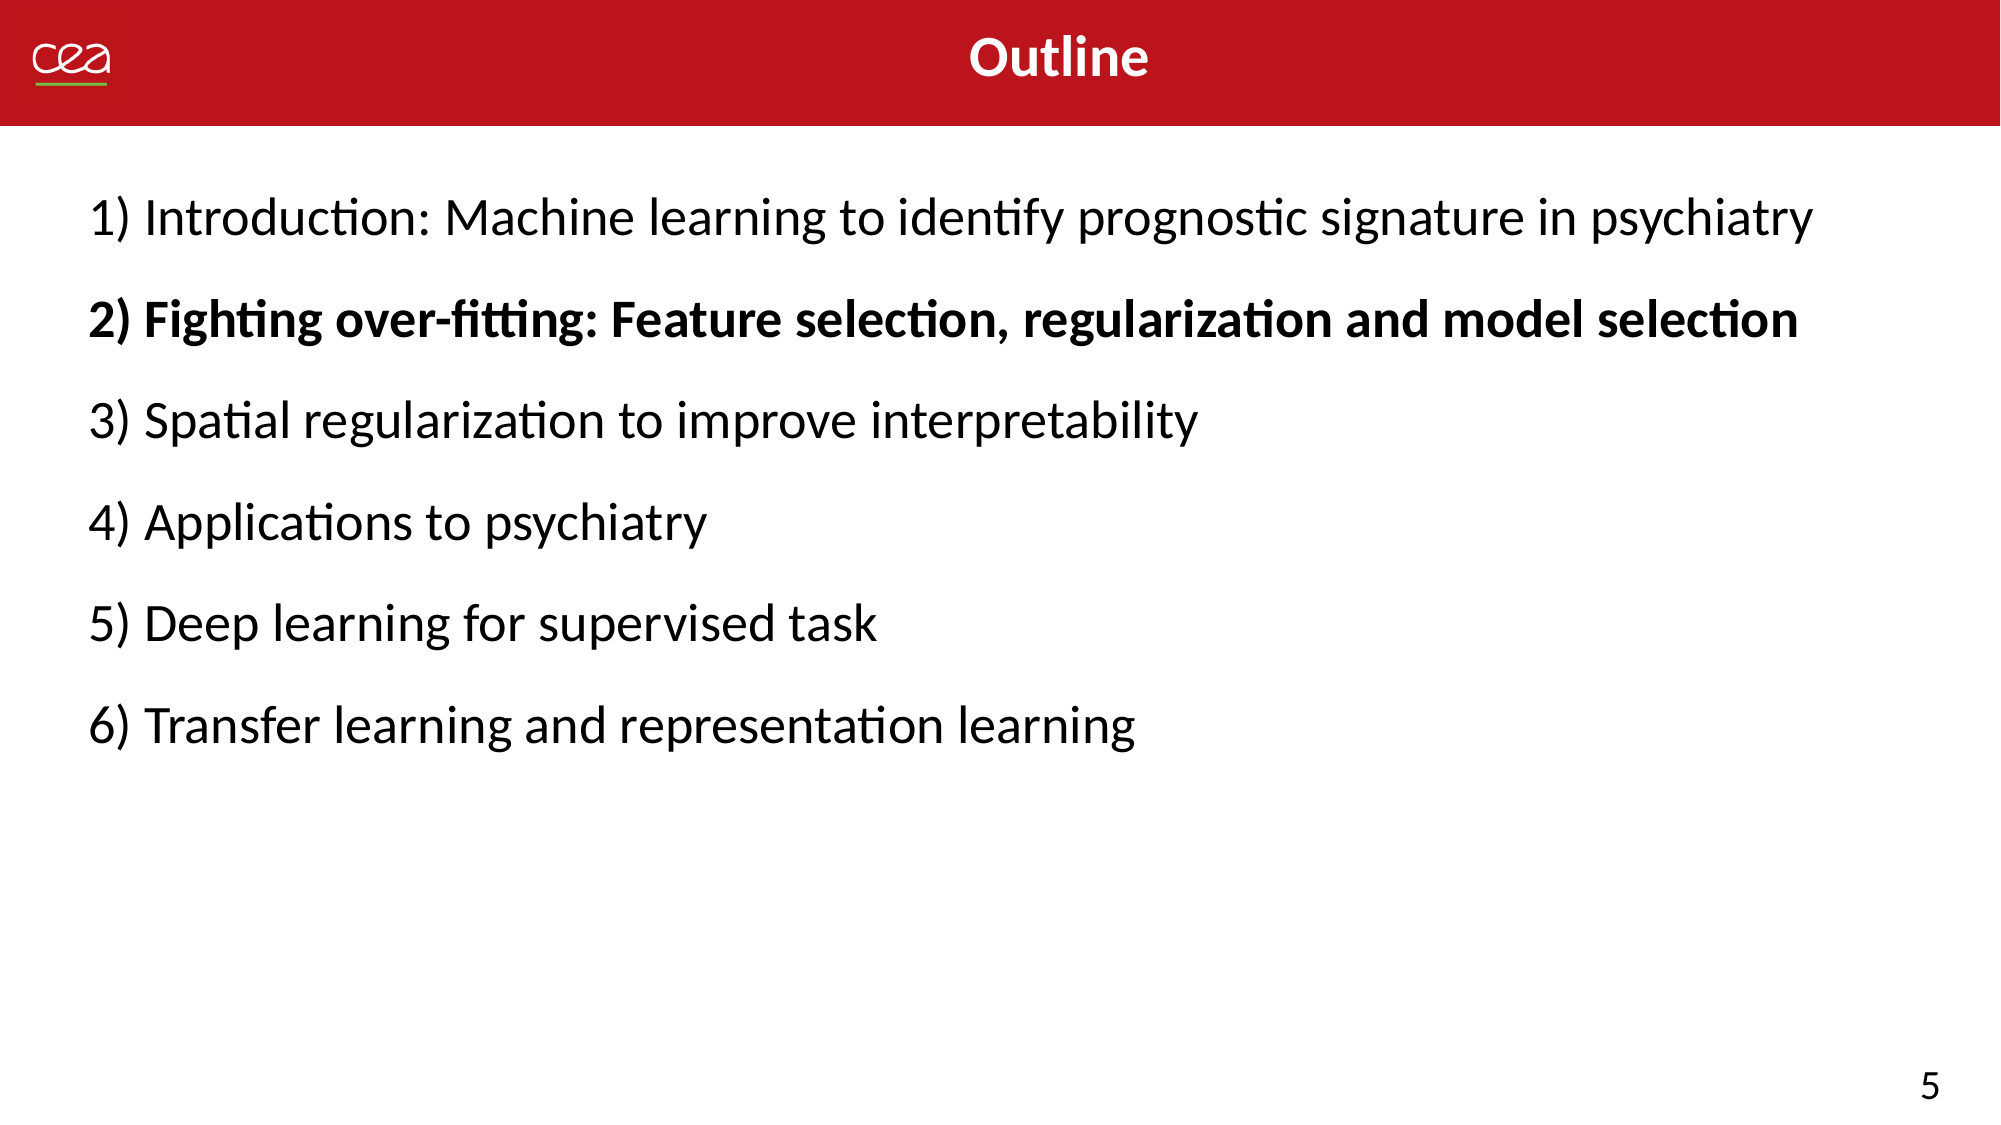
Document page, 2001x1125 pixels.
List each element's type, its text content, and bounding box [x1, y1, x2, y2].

picture [9, 8, 120, 109]
text_box Introduction: Machine learning to identify prognostic signature in psychiatry Fighting over-fitting: Feature selection, regularization and model selection Spatial regularization to improve interpretability Applications to psychiatry Deep learning for supervised task Transfer learning and representation learning [73, 187, 1832, 765]
title Outline [120, 0, 2000, 124]
